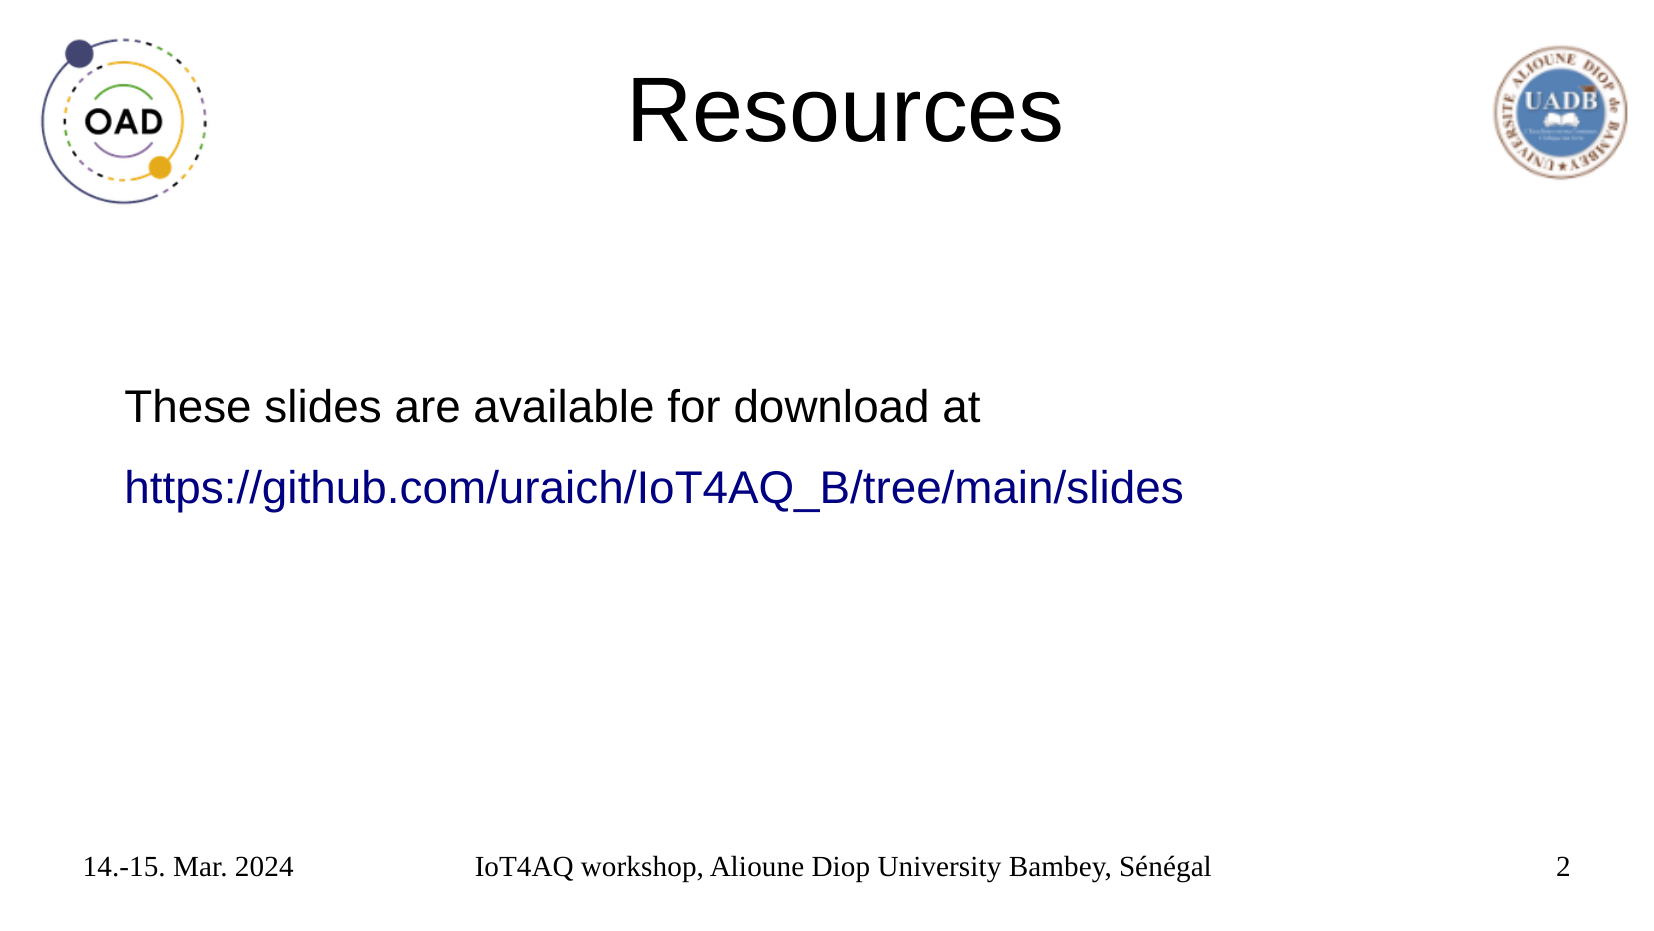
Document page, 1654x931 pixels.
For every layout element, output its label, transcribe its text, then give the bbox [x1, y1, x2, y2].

title Resources [262, 32, 1430, 188]
list These slides are available for download at https://github.com/uraich/IoT4AQ_B/tree/main/slides [124, 300, 1613, 840]
picture [1482, 37, 1641, 188]
picture [0, 24, 242, 225]
